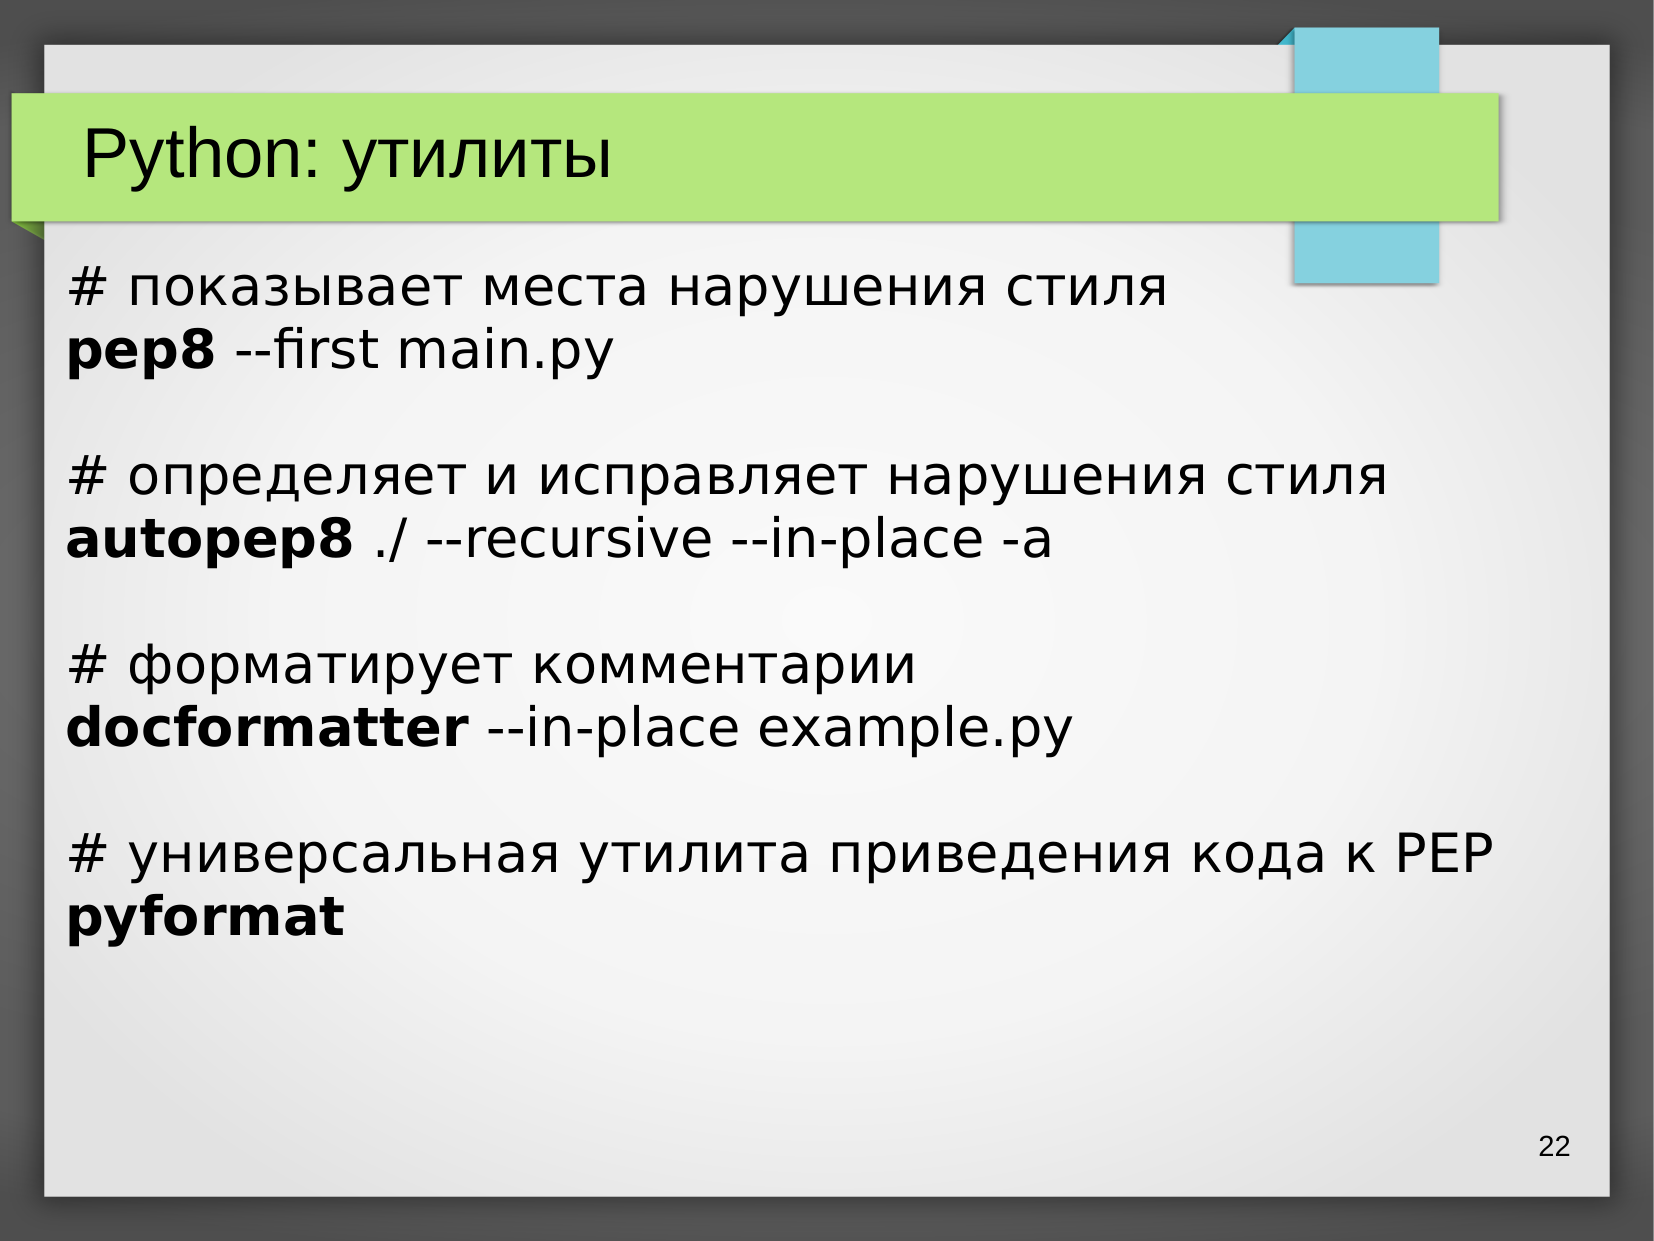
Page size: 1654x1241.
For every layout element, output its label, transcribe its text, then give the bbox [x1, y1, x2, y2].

text_box # показывает места нарушения стиля pep8 --first main.py # определяет и исправляет нарушения стиля autopep8 ./ --recursive --in-place -a # форматирует комментарии docformatter --in-place example.py # универсальная утилита приведения кода к PEP pyformat [50, 248, 1571, 1182]
title Python: утилиты [82, 49, 1571, 248]
picture [0, 0, 1654, 1241]
